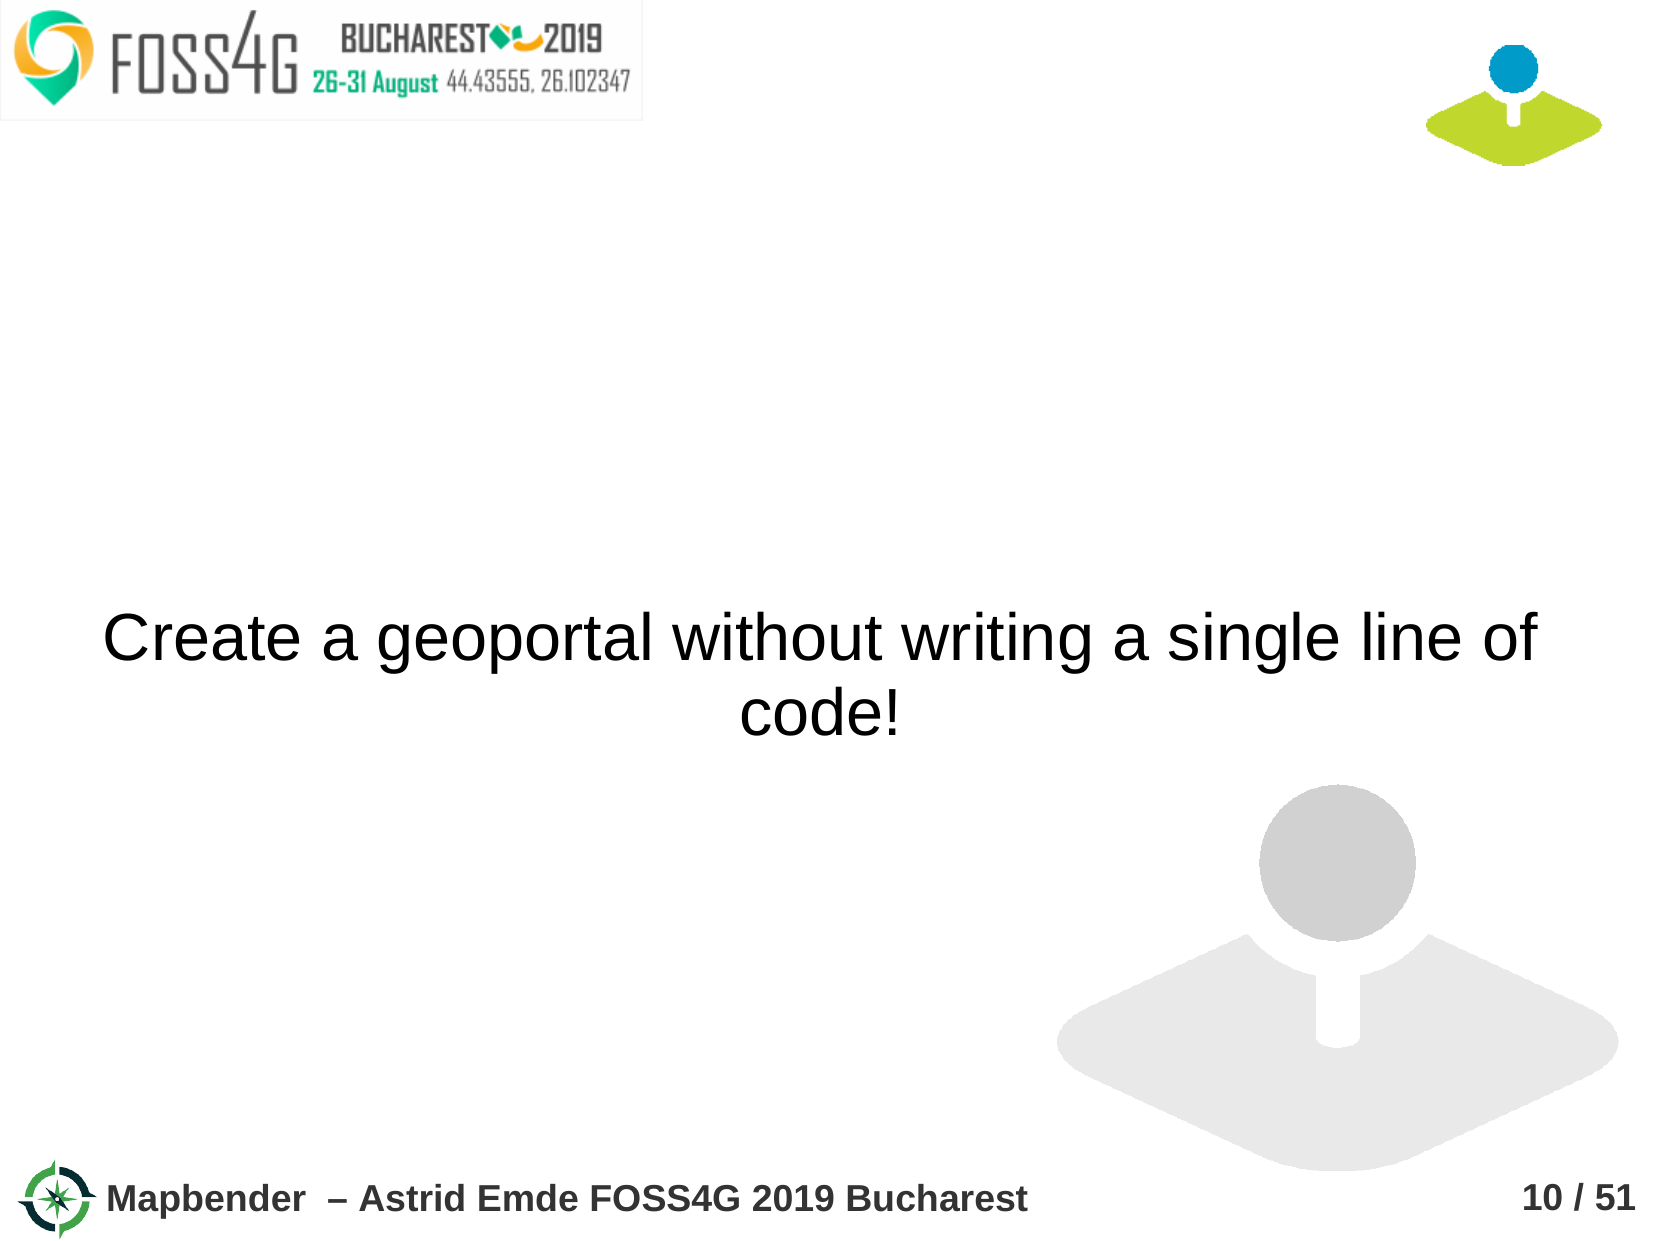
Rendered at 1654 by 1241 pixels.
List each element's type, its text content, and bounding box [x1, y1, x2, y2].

picture [1426, 45, 1604, 166]
subtitle Create a geoportal without writing a single line of code! [76, 177, 1565, 1173]
picture [16, 1158, 98, 1240]
picture [0, 0, 643, 121]
